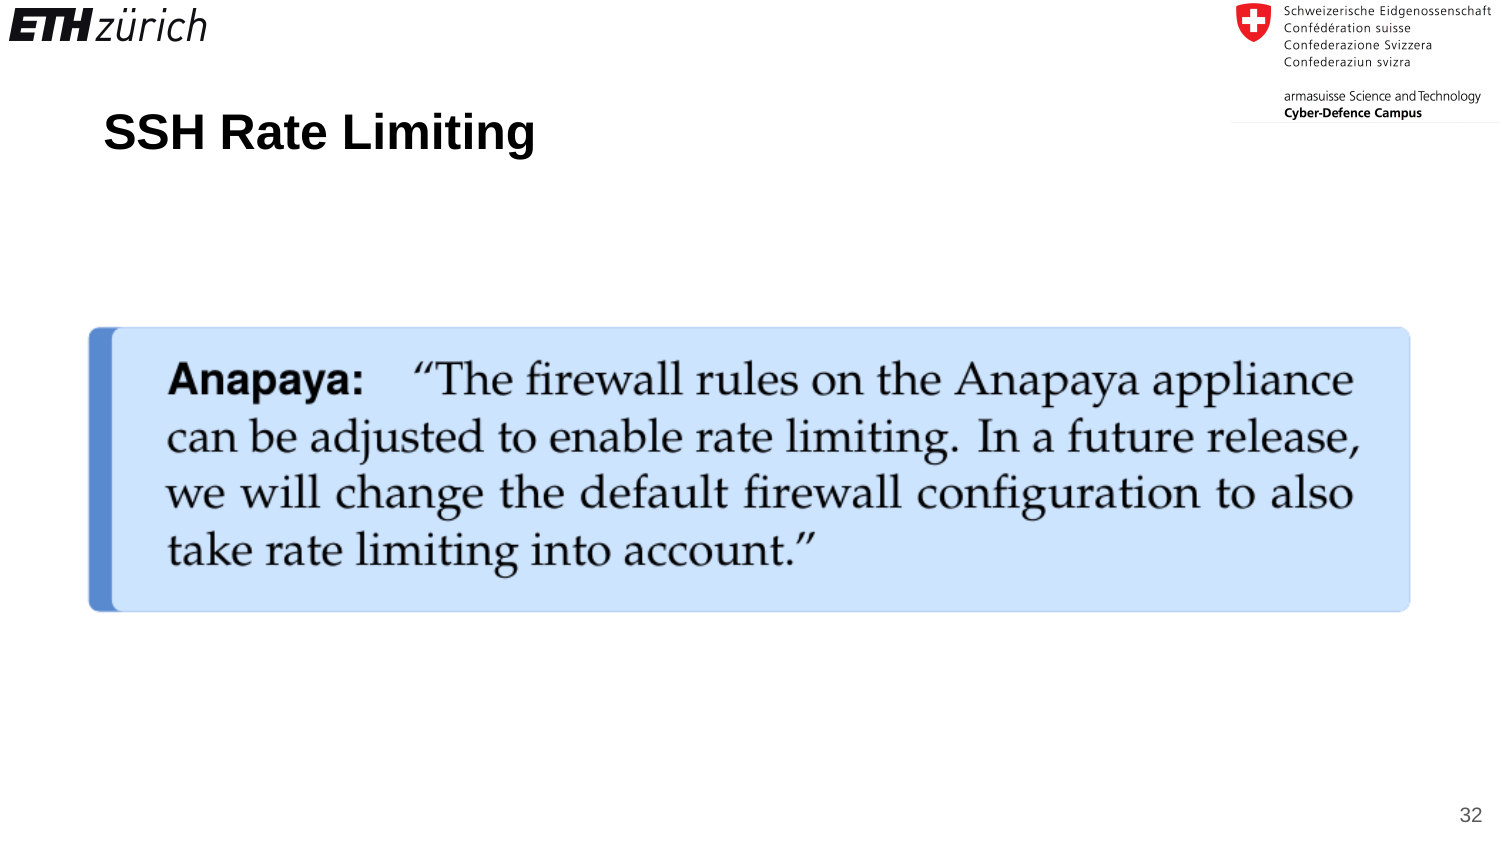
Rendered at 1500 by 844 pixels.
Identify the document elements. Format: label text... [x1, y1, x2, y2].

text_box SSH Rate Limiting [88, 88, 1182, 178]
picture [8, 8, 207, 42]
picture [1231, 0, 1500, 123]
picture [78, 320, 1422, 621]
